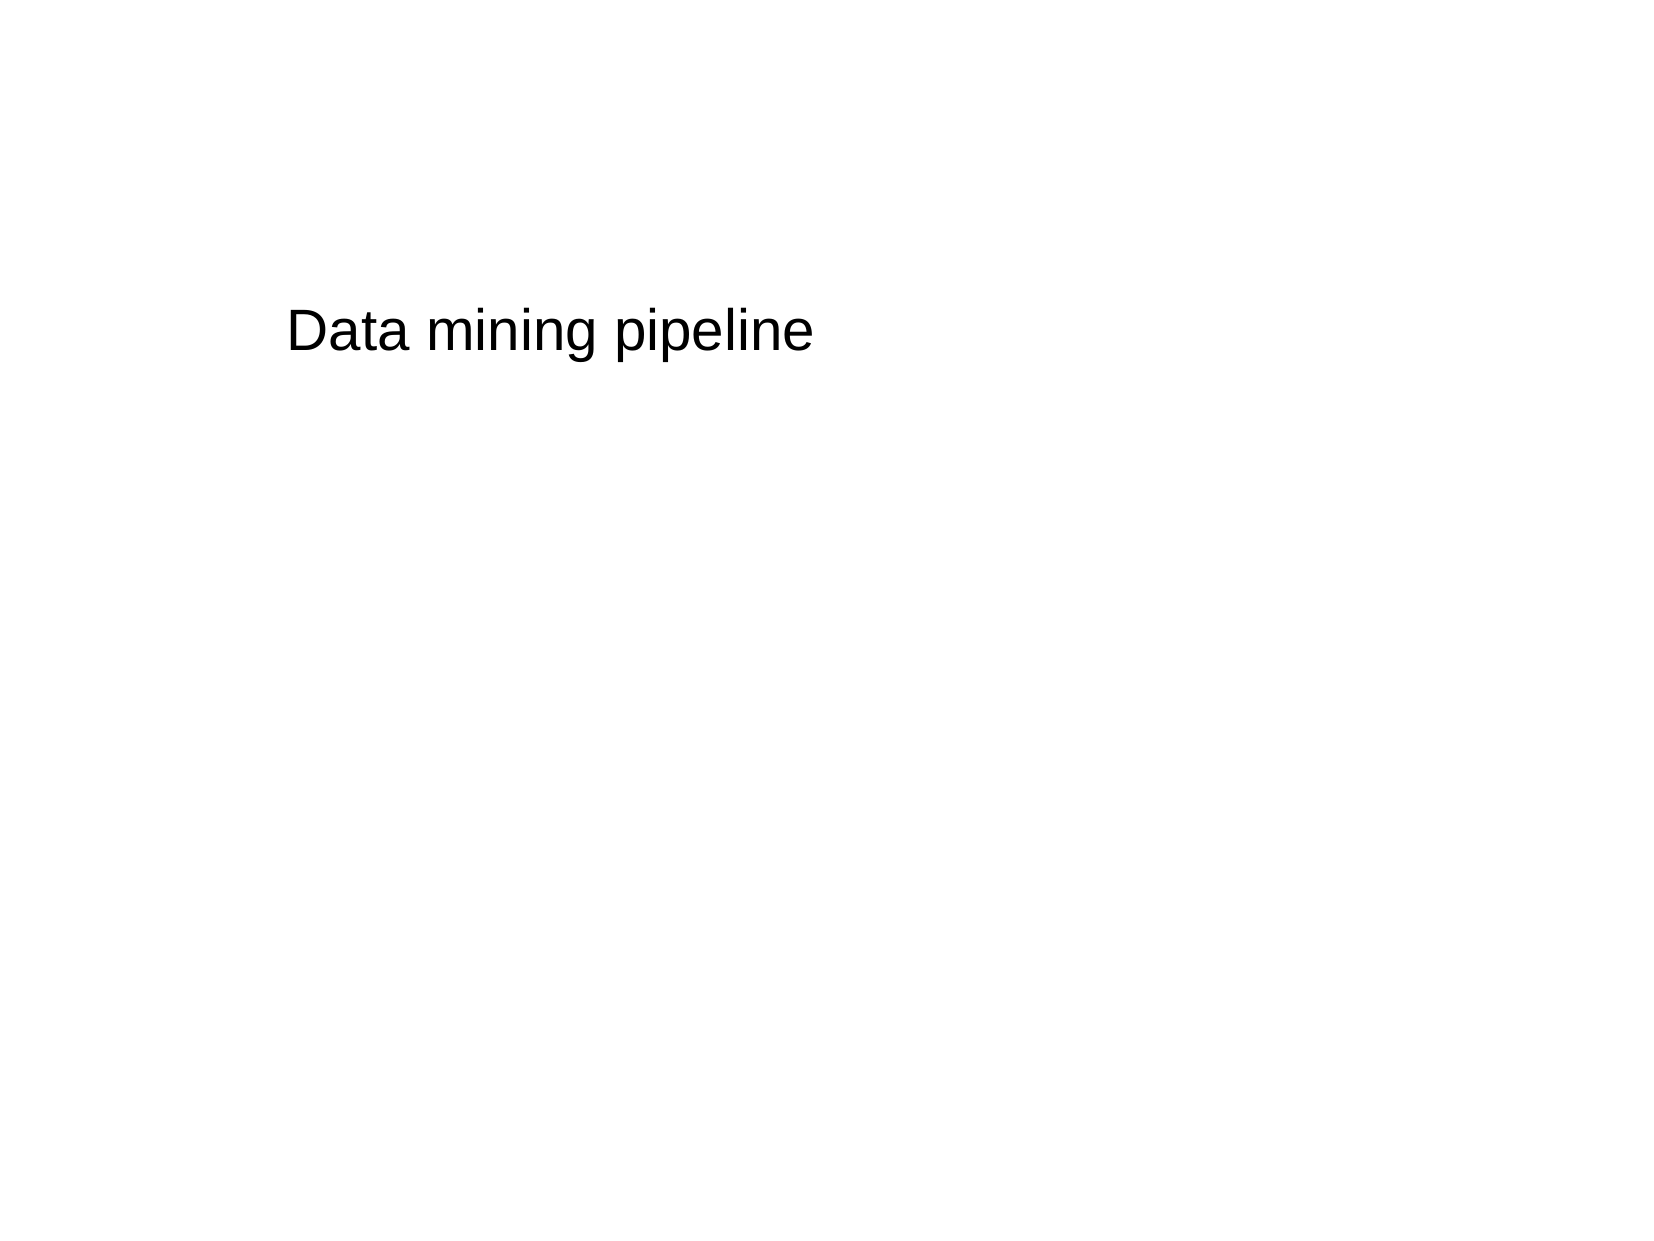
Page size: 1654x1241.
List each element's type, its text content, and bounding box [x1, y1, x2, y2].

text_box Data mining pipeline [272, 289, 832, 370]
